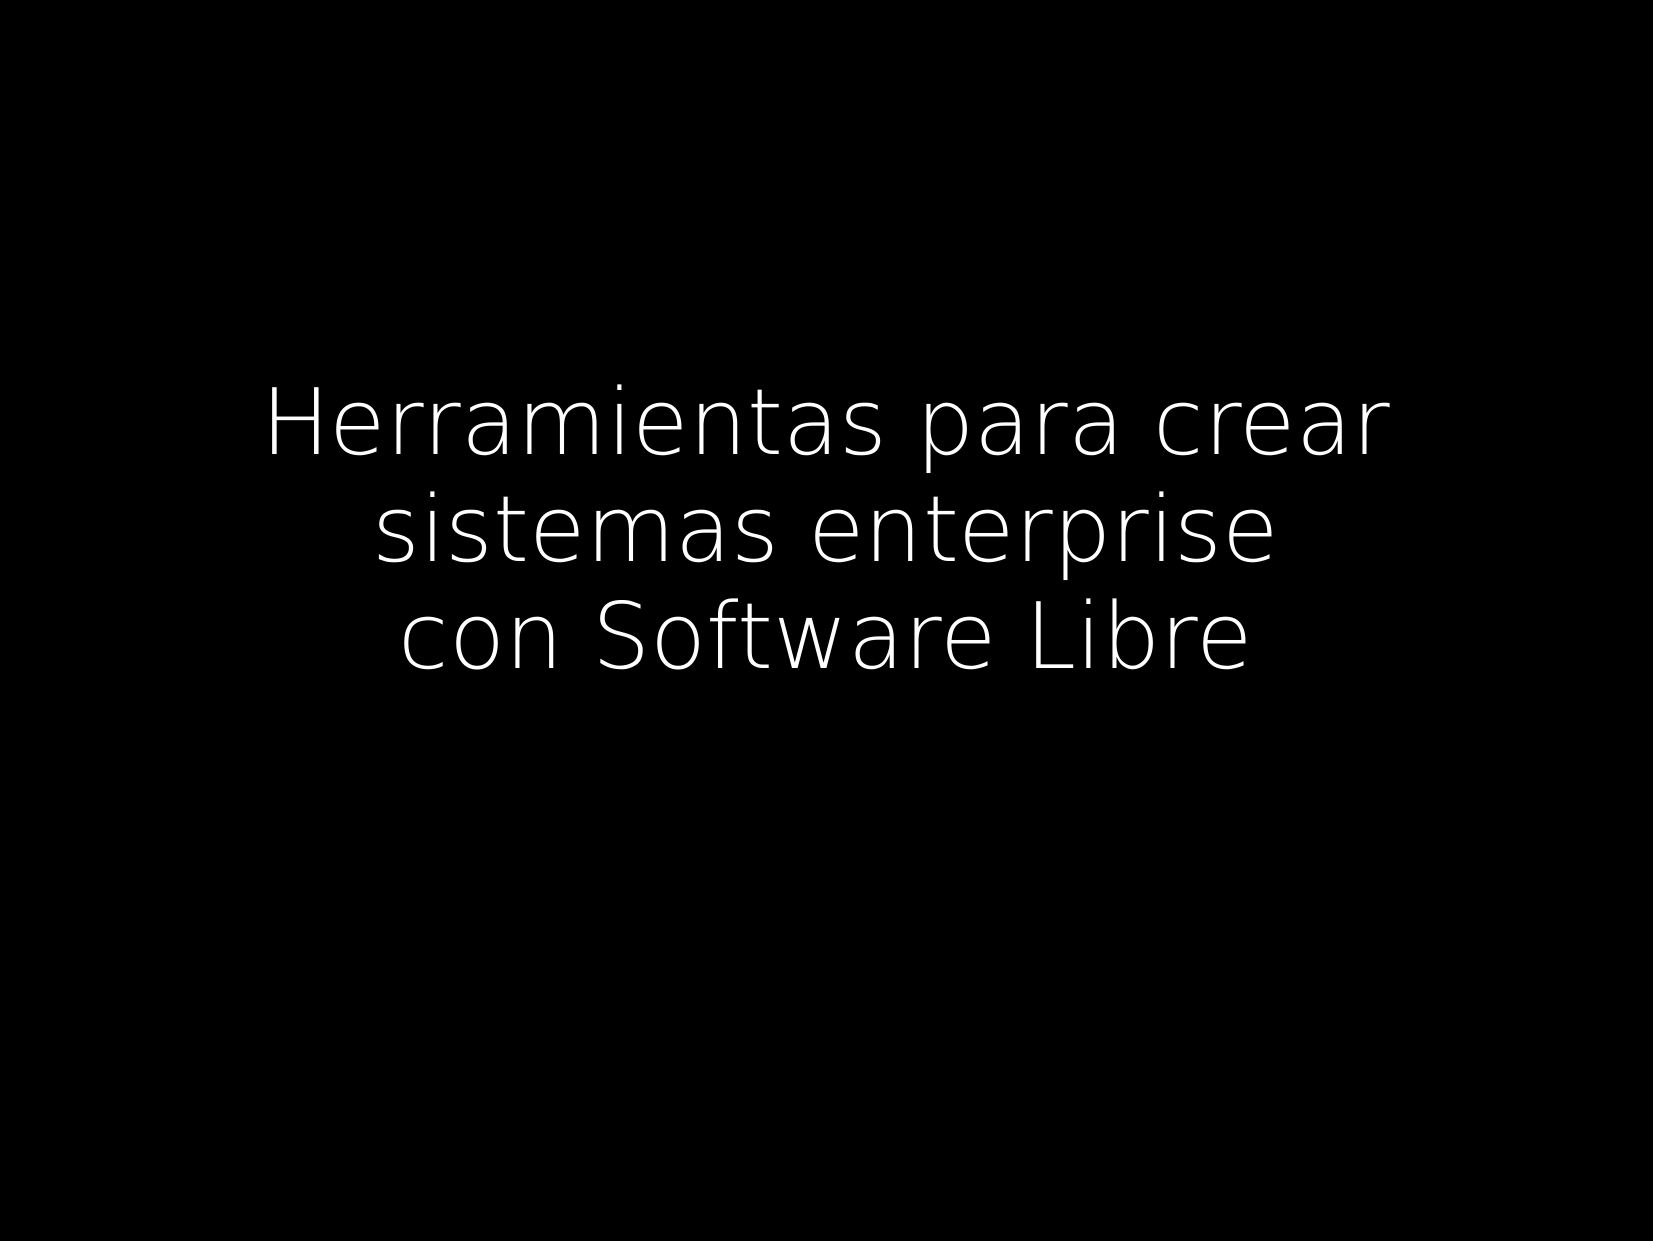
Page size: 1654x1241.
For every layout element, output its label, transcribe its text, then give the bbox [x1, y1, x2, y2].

subtitle Herramientas para crear sistemas enterprise con Software Libre [82, 49, 1571, 1010]
